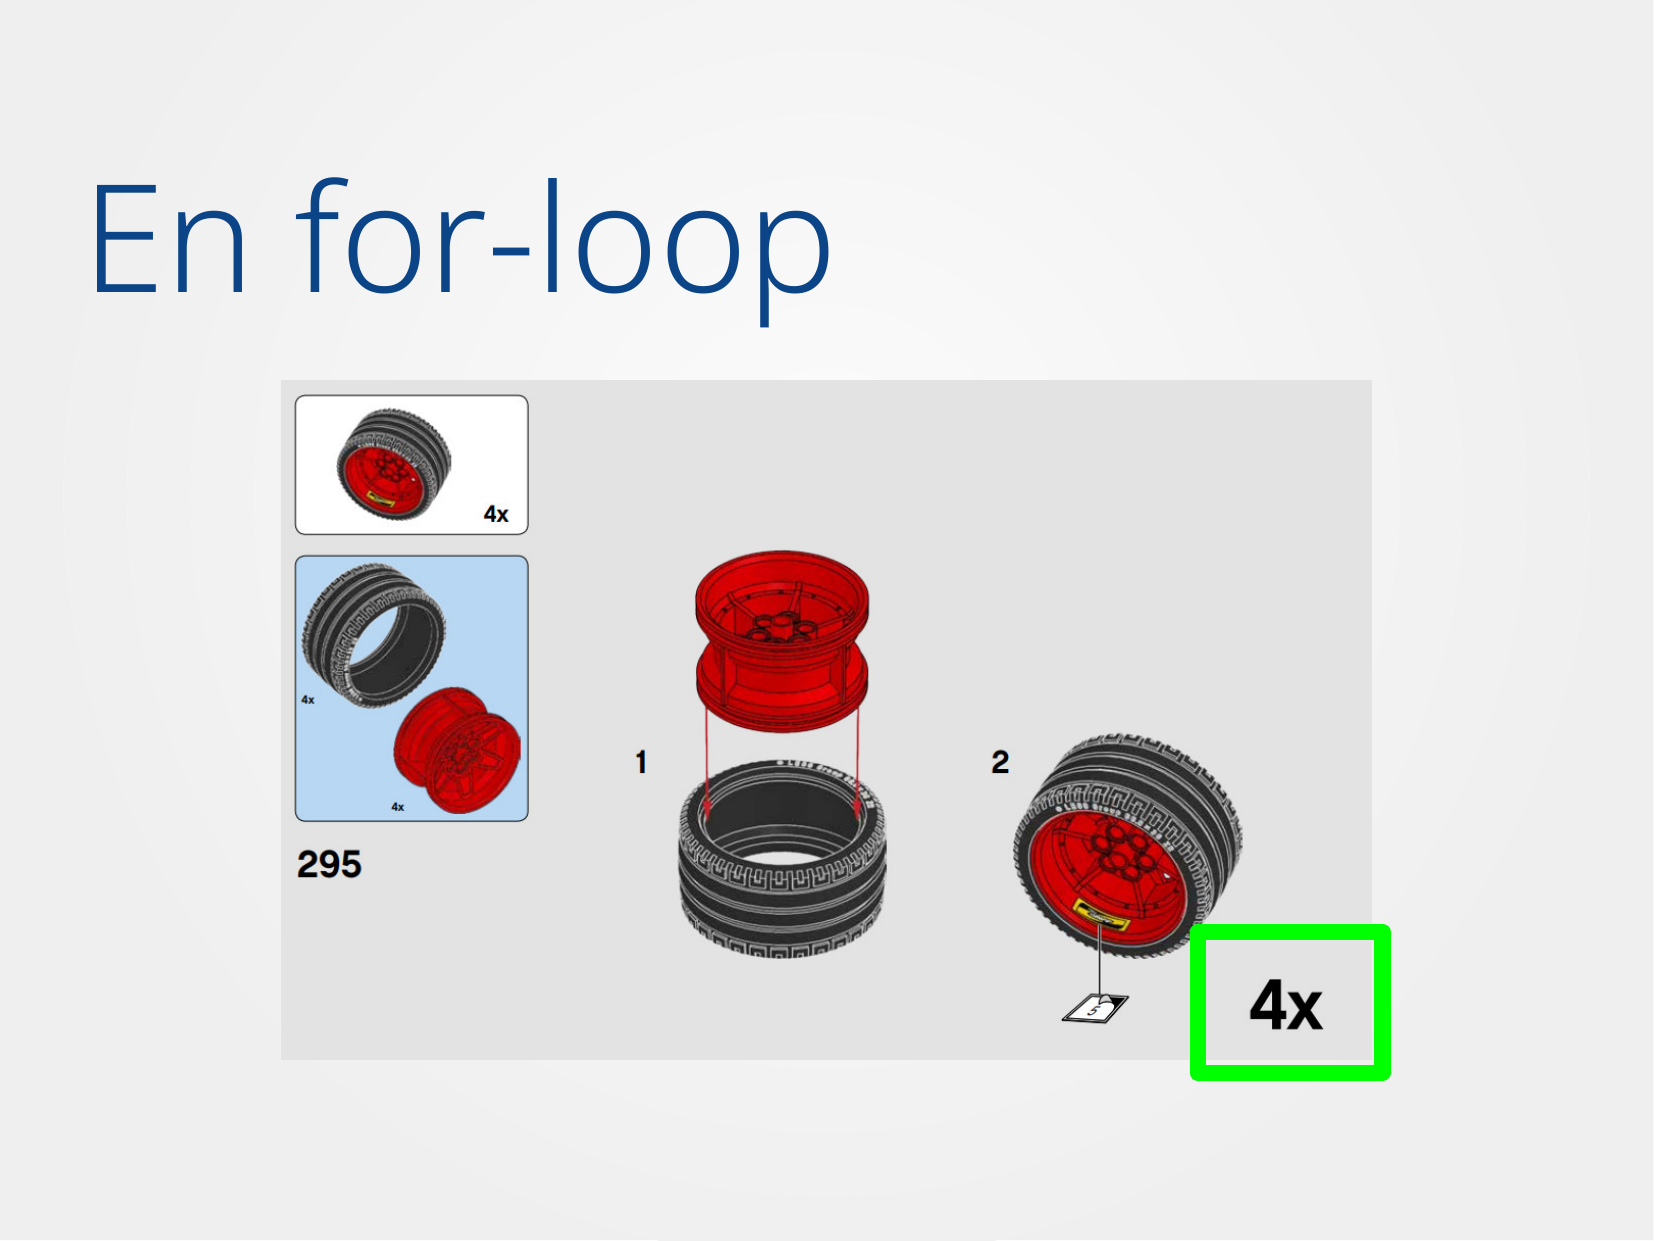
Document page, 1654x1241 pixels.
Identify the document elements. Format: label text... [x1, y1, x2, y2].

picture [1206, 940, 1372, 1060]
picture [281, 380, 1372, 1060]
title En for-loop [82, 80, 1654, 337]
